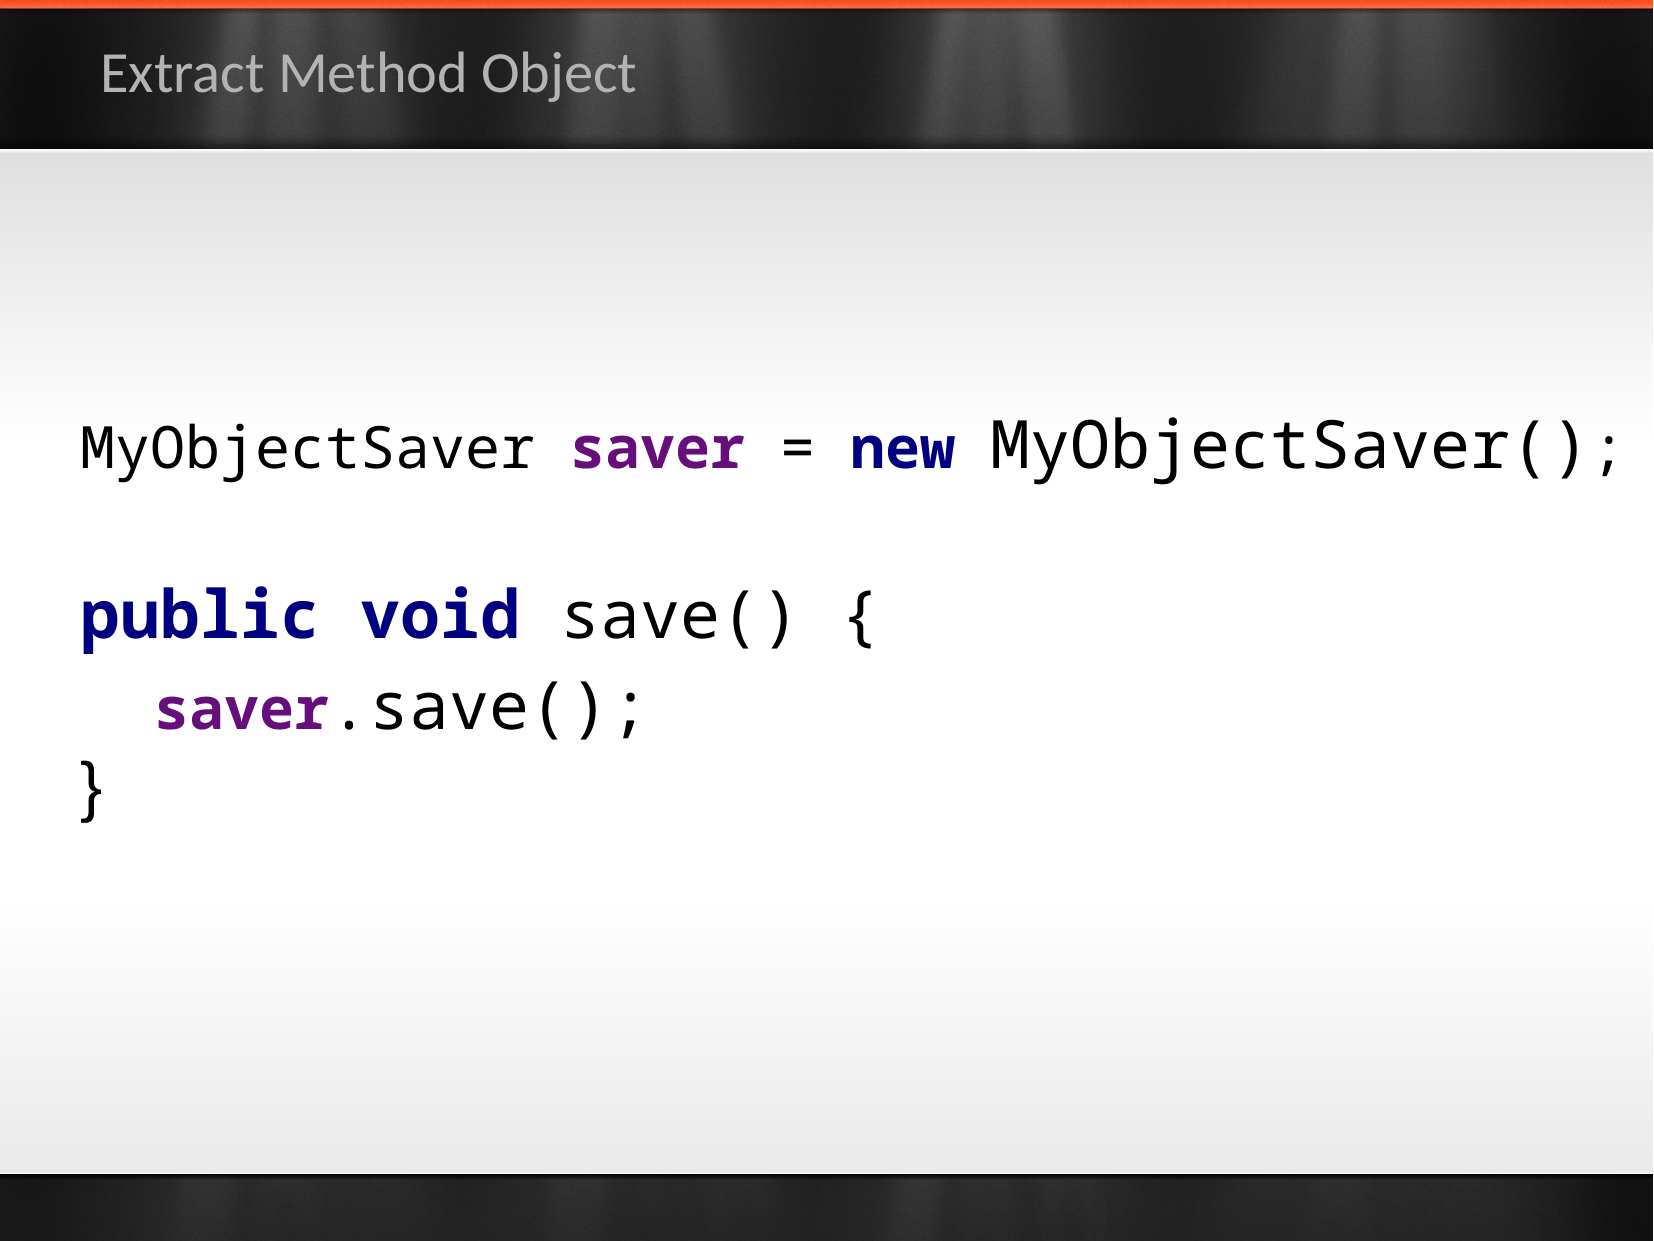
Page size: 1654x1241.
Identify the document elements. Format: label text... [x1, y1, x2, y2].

title Extract Method Object [100, 6, 1588, 151]
picture [0, 0, 1653, 1241]
subtitle MyObjectSaver saver = new MyObjectSaver(); public void save() { saver.save(); } [80, 287, 1653, 1144]
